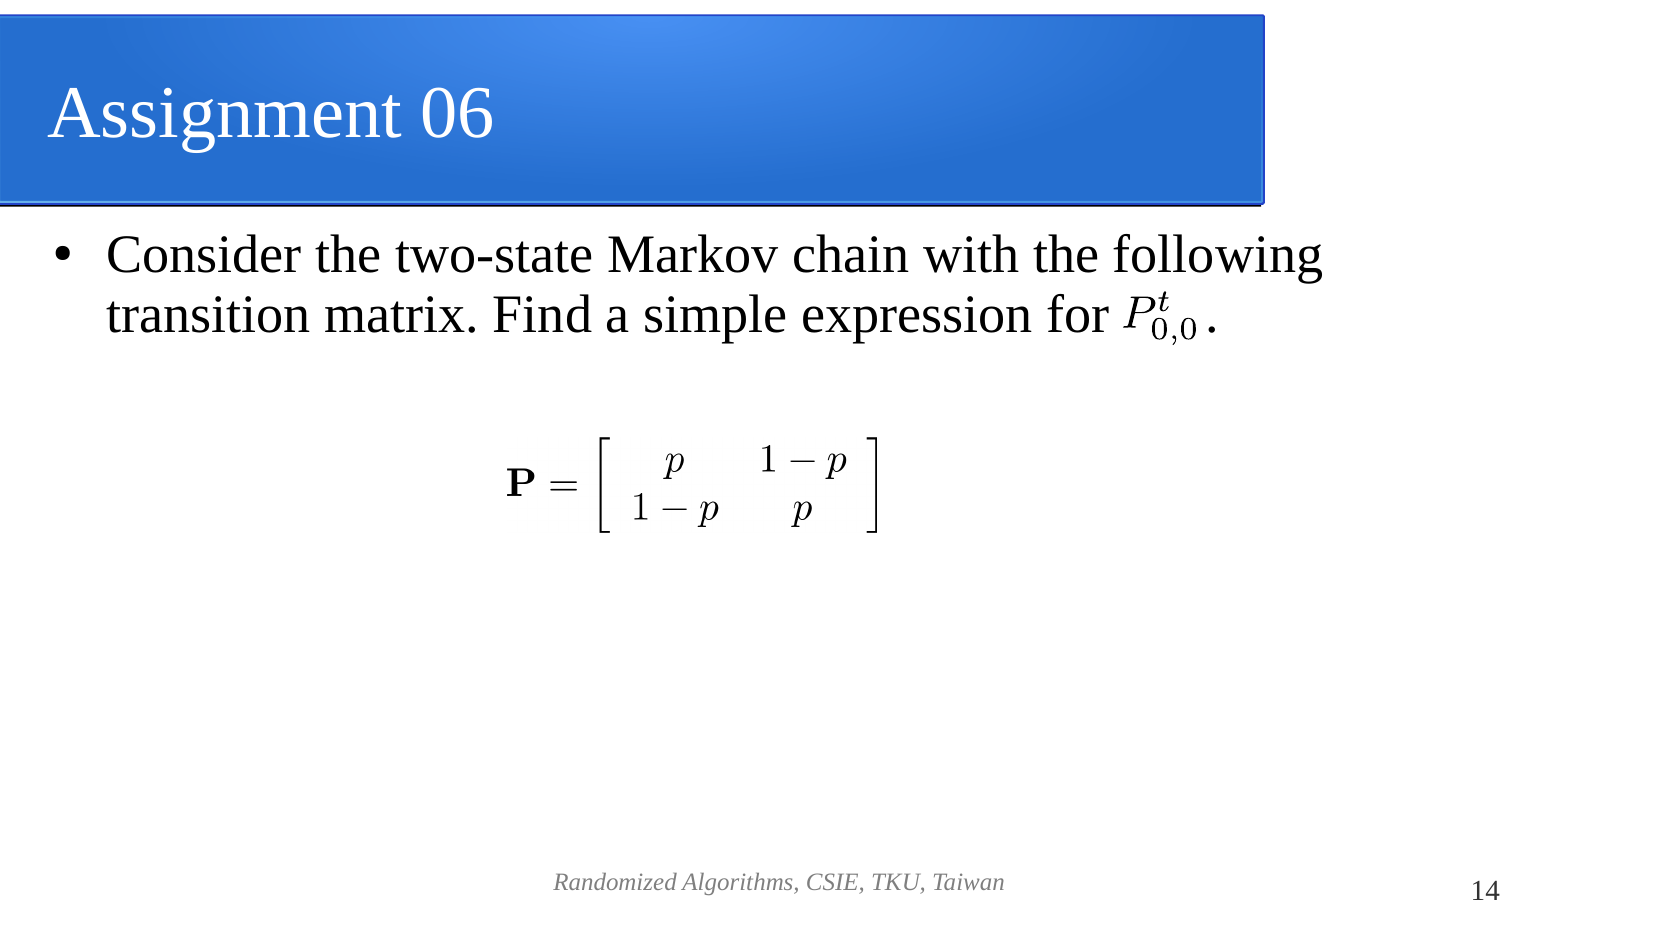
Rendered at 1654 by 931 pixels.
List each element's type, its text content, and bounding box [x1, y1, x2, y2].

picture [507, 437, 877, 533]
title Assignment 06 [47, 35, 1199, 189]
list Consider the two-state Markov chain with the following transition matrix. Find a simple expression for . [35, 224, 1524, 764]
picture [1119, 289, 1198, 347]
